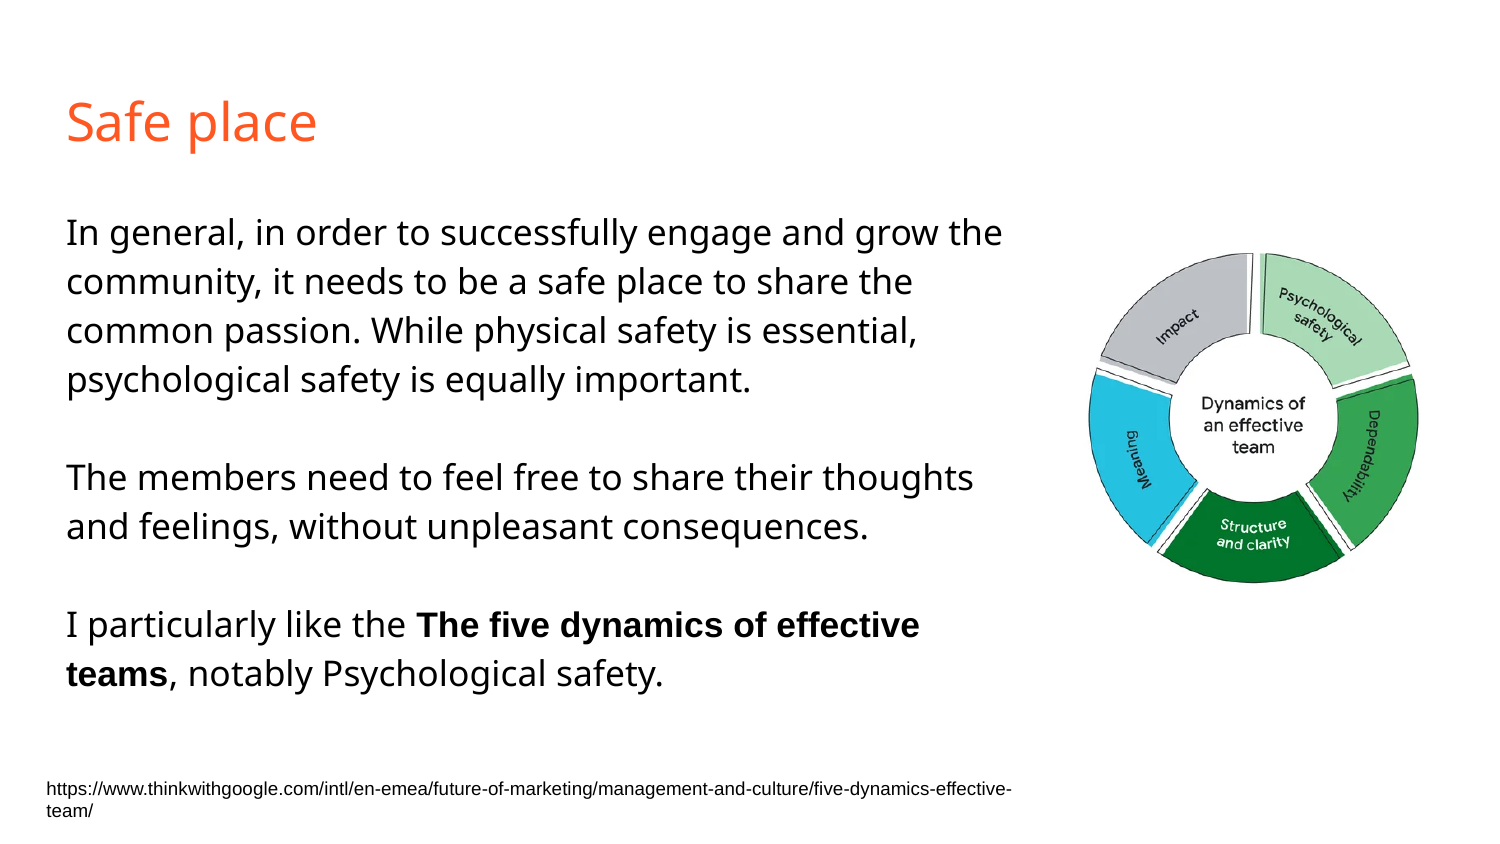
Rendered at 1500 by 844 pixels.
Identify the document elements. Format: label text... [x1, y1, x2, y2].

text_box https://www.thinkwithgoogle.com/intl/en-emea/future-of-marketing/management-and-culture/five-dynamics-effective-team/ [31, 761, 1071, 837]
title Safe place [51, 72, 1449, 167]
list In general, in order to successfully engage and grow the community, it needs to be a safe place to share the common passion. While physical safety is essential, psychological safety is equally important. The members need to feel free to share their thoughts and feelings, without unpleasant consequences. I particularly like the The five dynamics of effective teams, notably Psychological safety. [51, 189, 1027, 750]
picture [1064, 216, 1442, 628]
